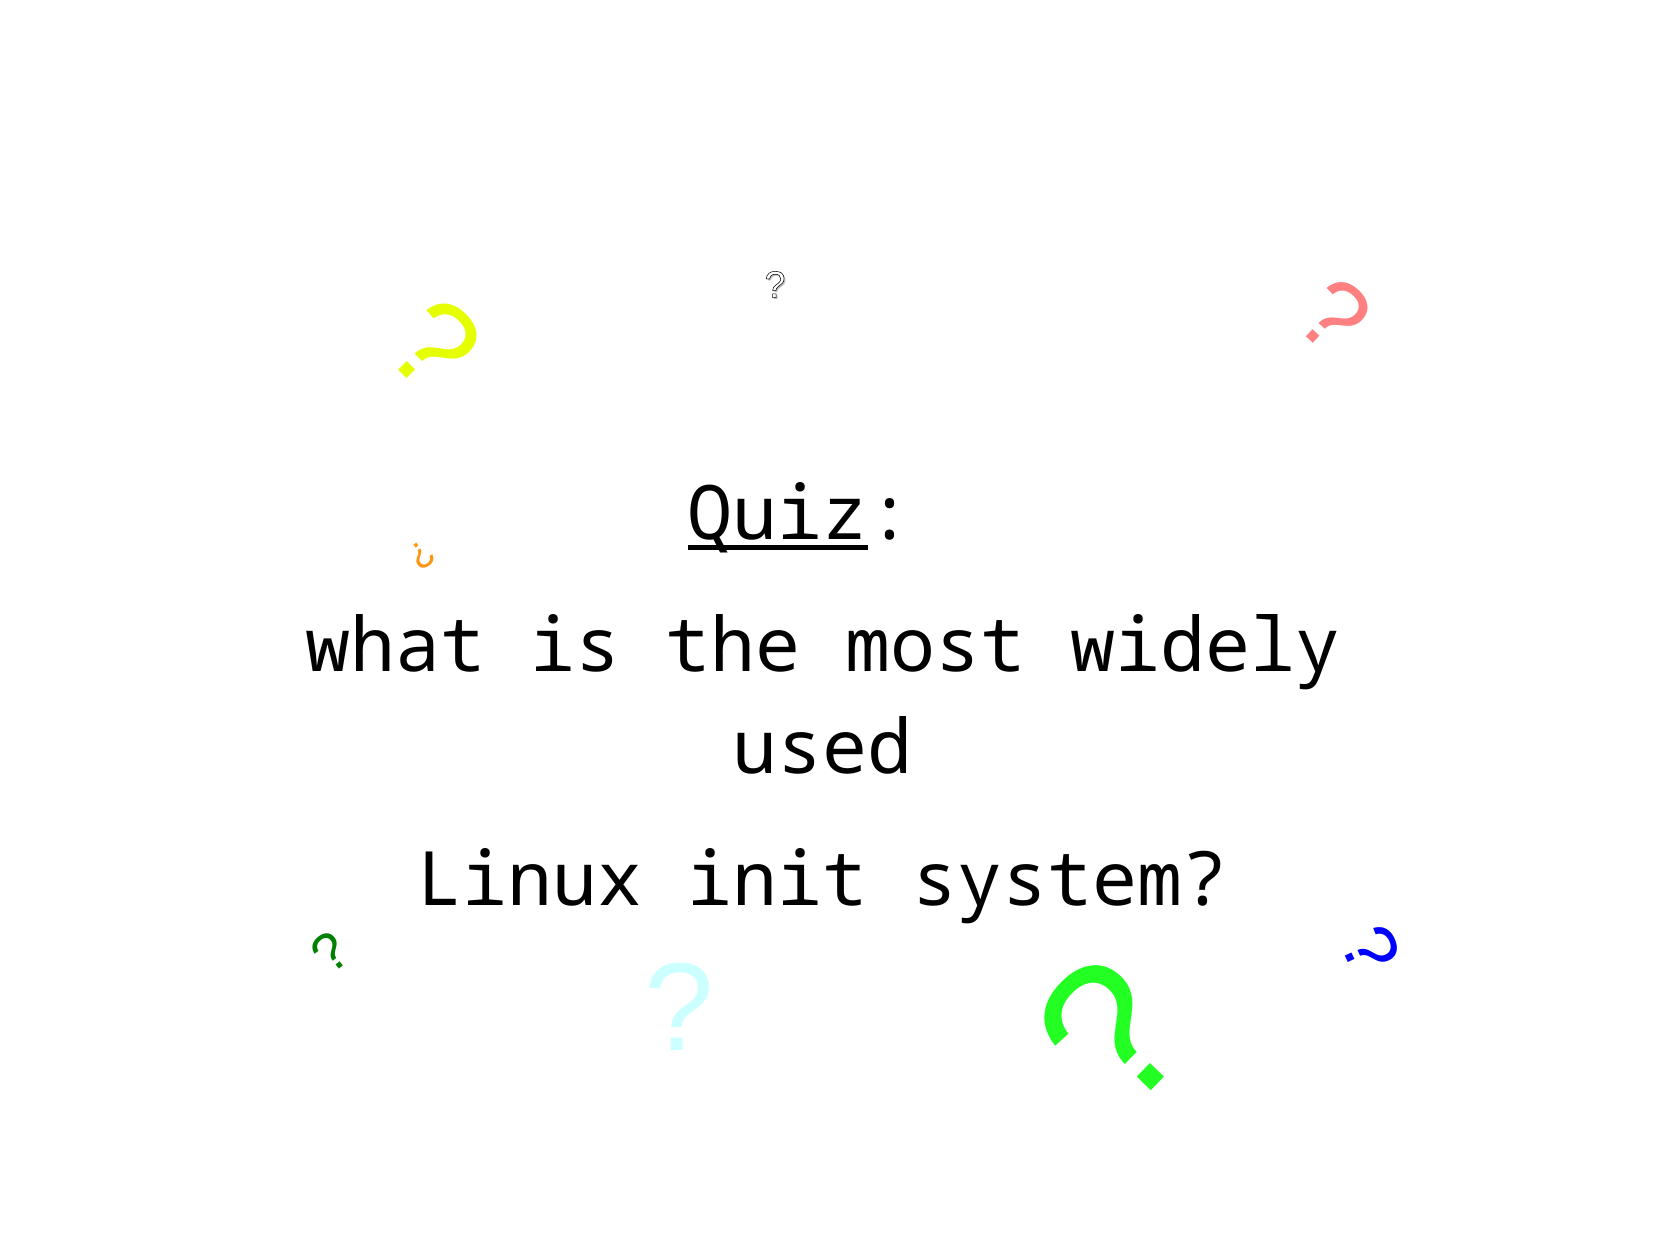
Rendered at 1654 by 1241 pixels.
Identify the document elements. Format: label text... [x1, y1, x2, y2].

text_box ? [630, 930, 730, 1085]
text_box ? [345, 255, 525, 435]
text_box ? [385, 516, 460, 593]
text_box ? [1260, 240, 1409, 391]
text_box ? [975, 900, 1246, 1168]
text_box ? [282, 904, 378, 1001]
text_box ? [1310, 896, 1431, 1003]
list Quiz: what is the most widely used Linux init system? [285, 458, 1361, 826]
text_box ? [749, 256, 801, 313]
